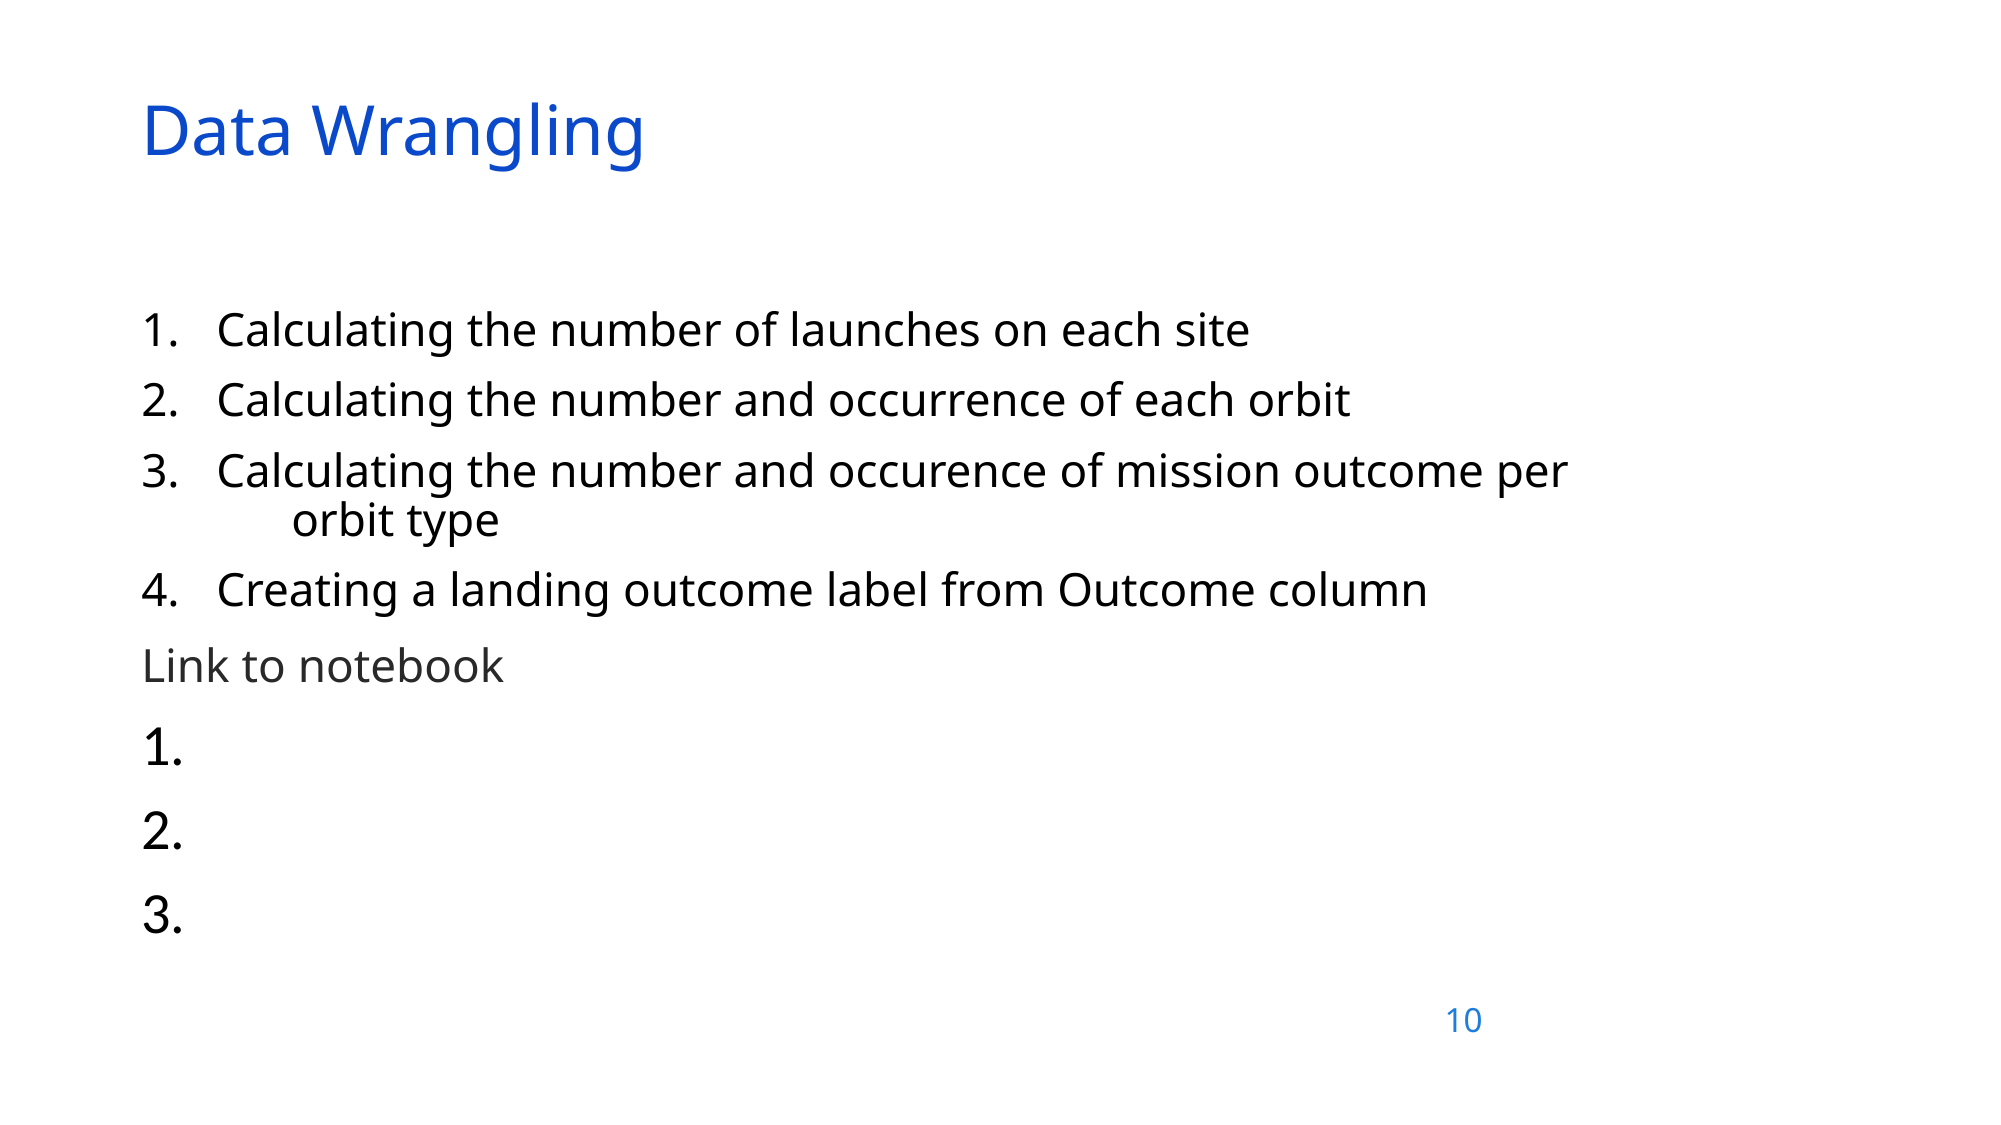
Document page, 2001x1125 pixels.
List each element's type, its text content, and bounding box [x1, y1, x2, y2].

text_box Data Wrangling [126, 88, 1852, 179]
list Calculating the number of launches on each site Calculating the number and occurrence of each orbit Calculating the number and occurence of mission outcome per orbit type Creating a landing outcome label from Outcome column Link to notebook [126, 299, 1599, 1014]
slide_number 10 [1429, 988, 1880, 1055]
